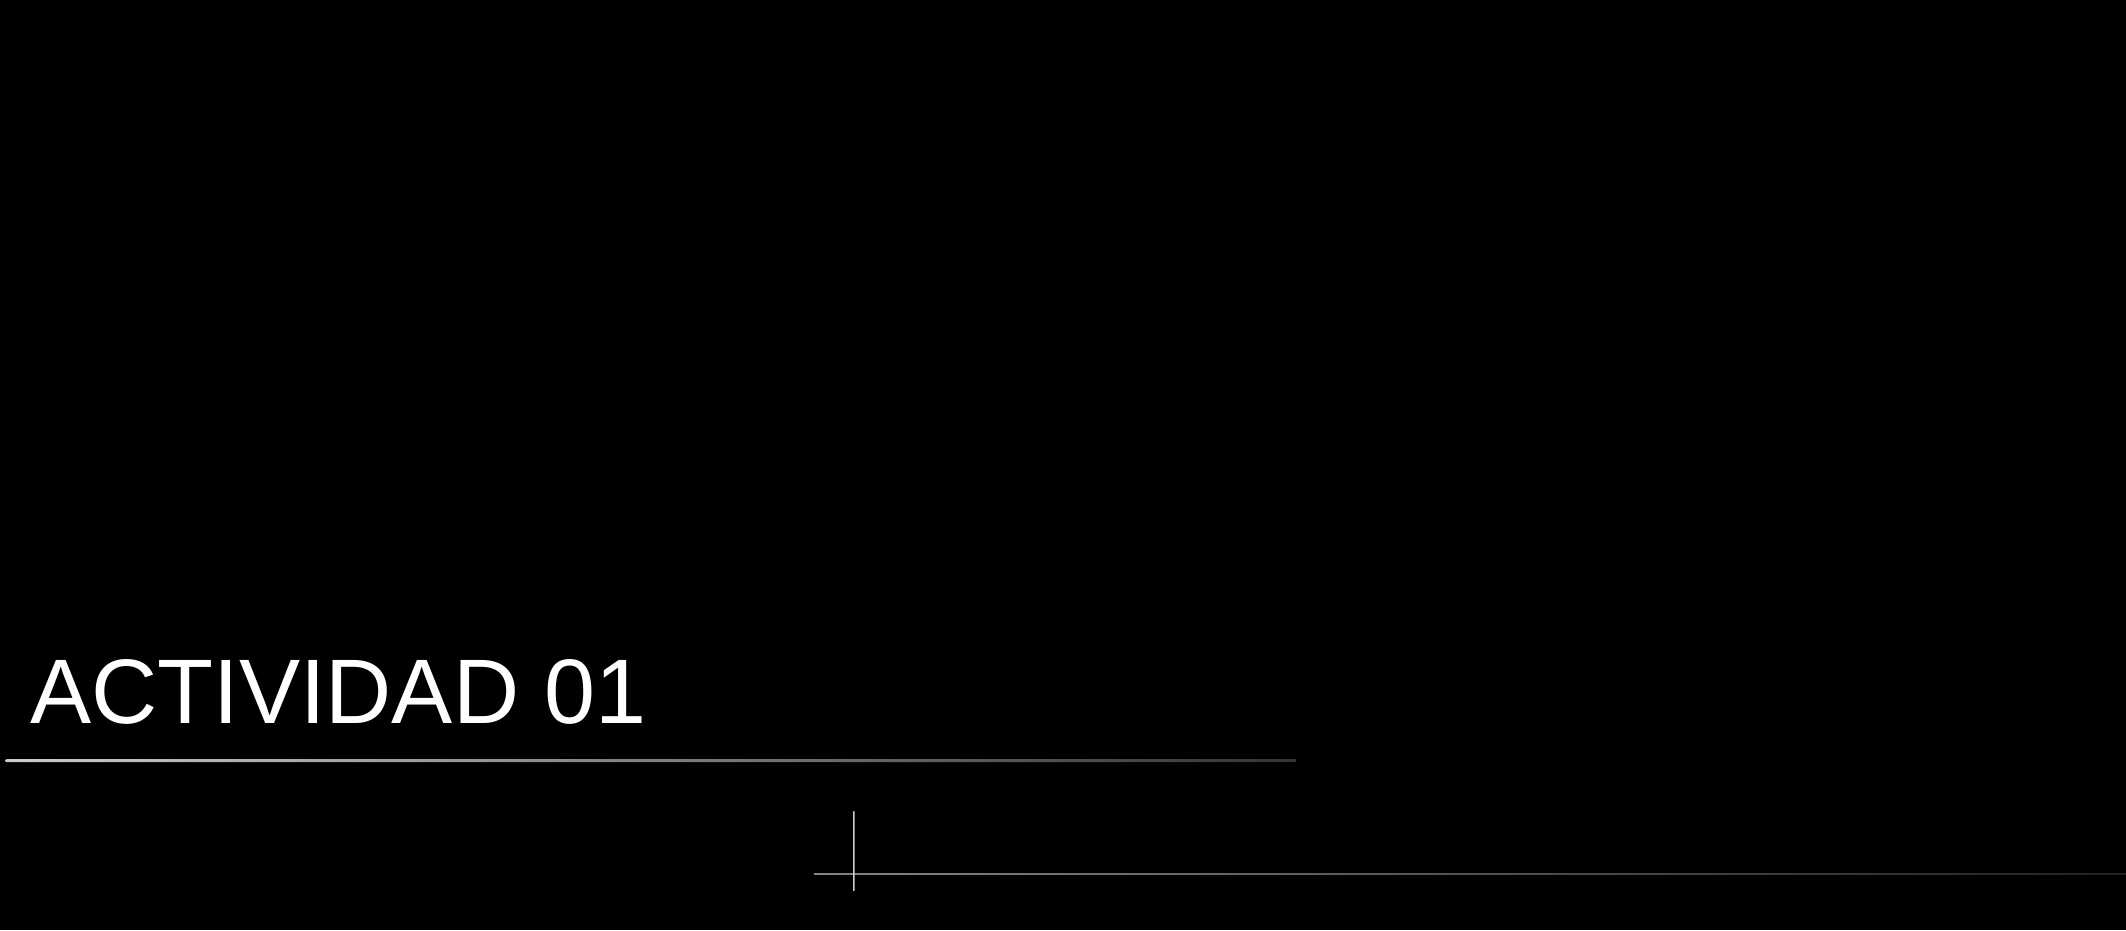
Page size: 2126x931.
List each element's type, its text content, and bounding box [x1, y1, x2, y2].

title ACTIVIDAD 01 [30, 629, 1929, 755]
